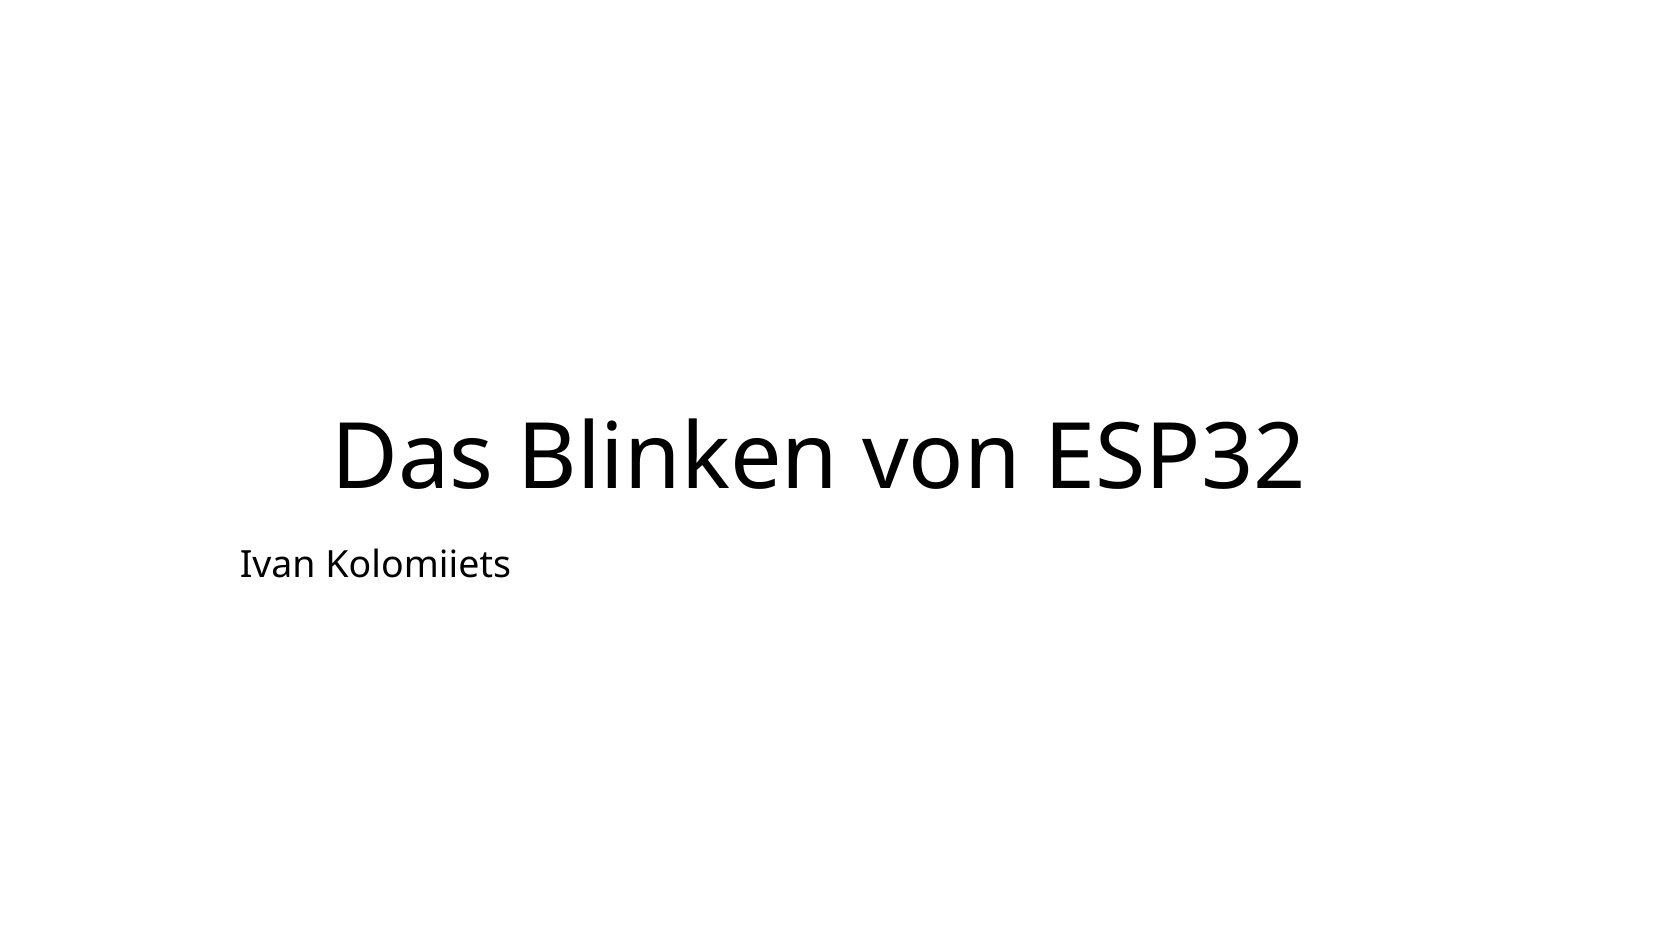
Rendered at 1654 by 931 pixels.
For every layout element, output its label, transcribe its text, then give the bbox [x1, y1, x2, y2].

text_box Ivan Kolomiiets [225, 530, 725, 638]
title Das Blinken von ESP32 [75, 375, 1564, 531]
